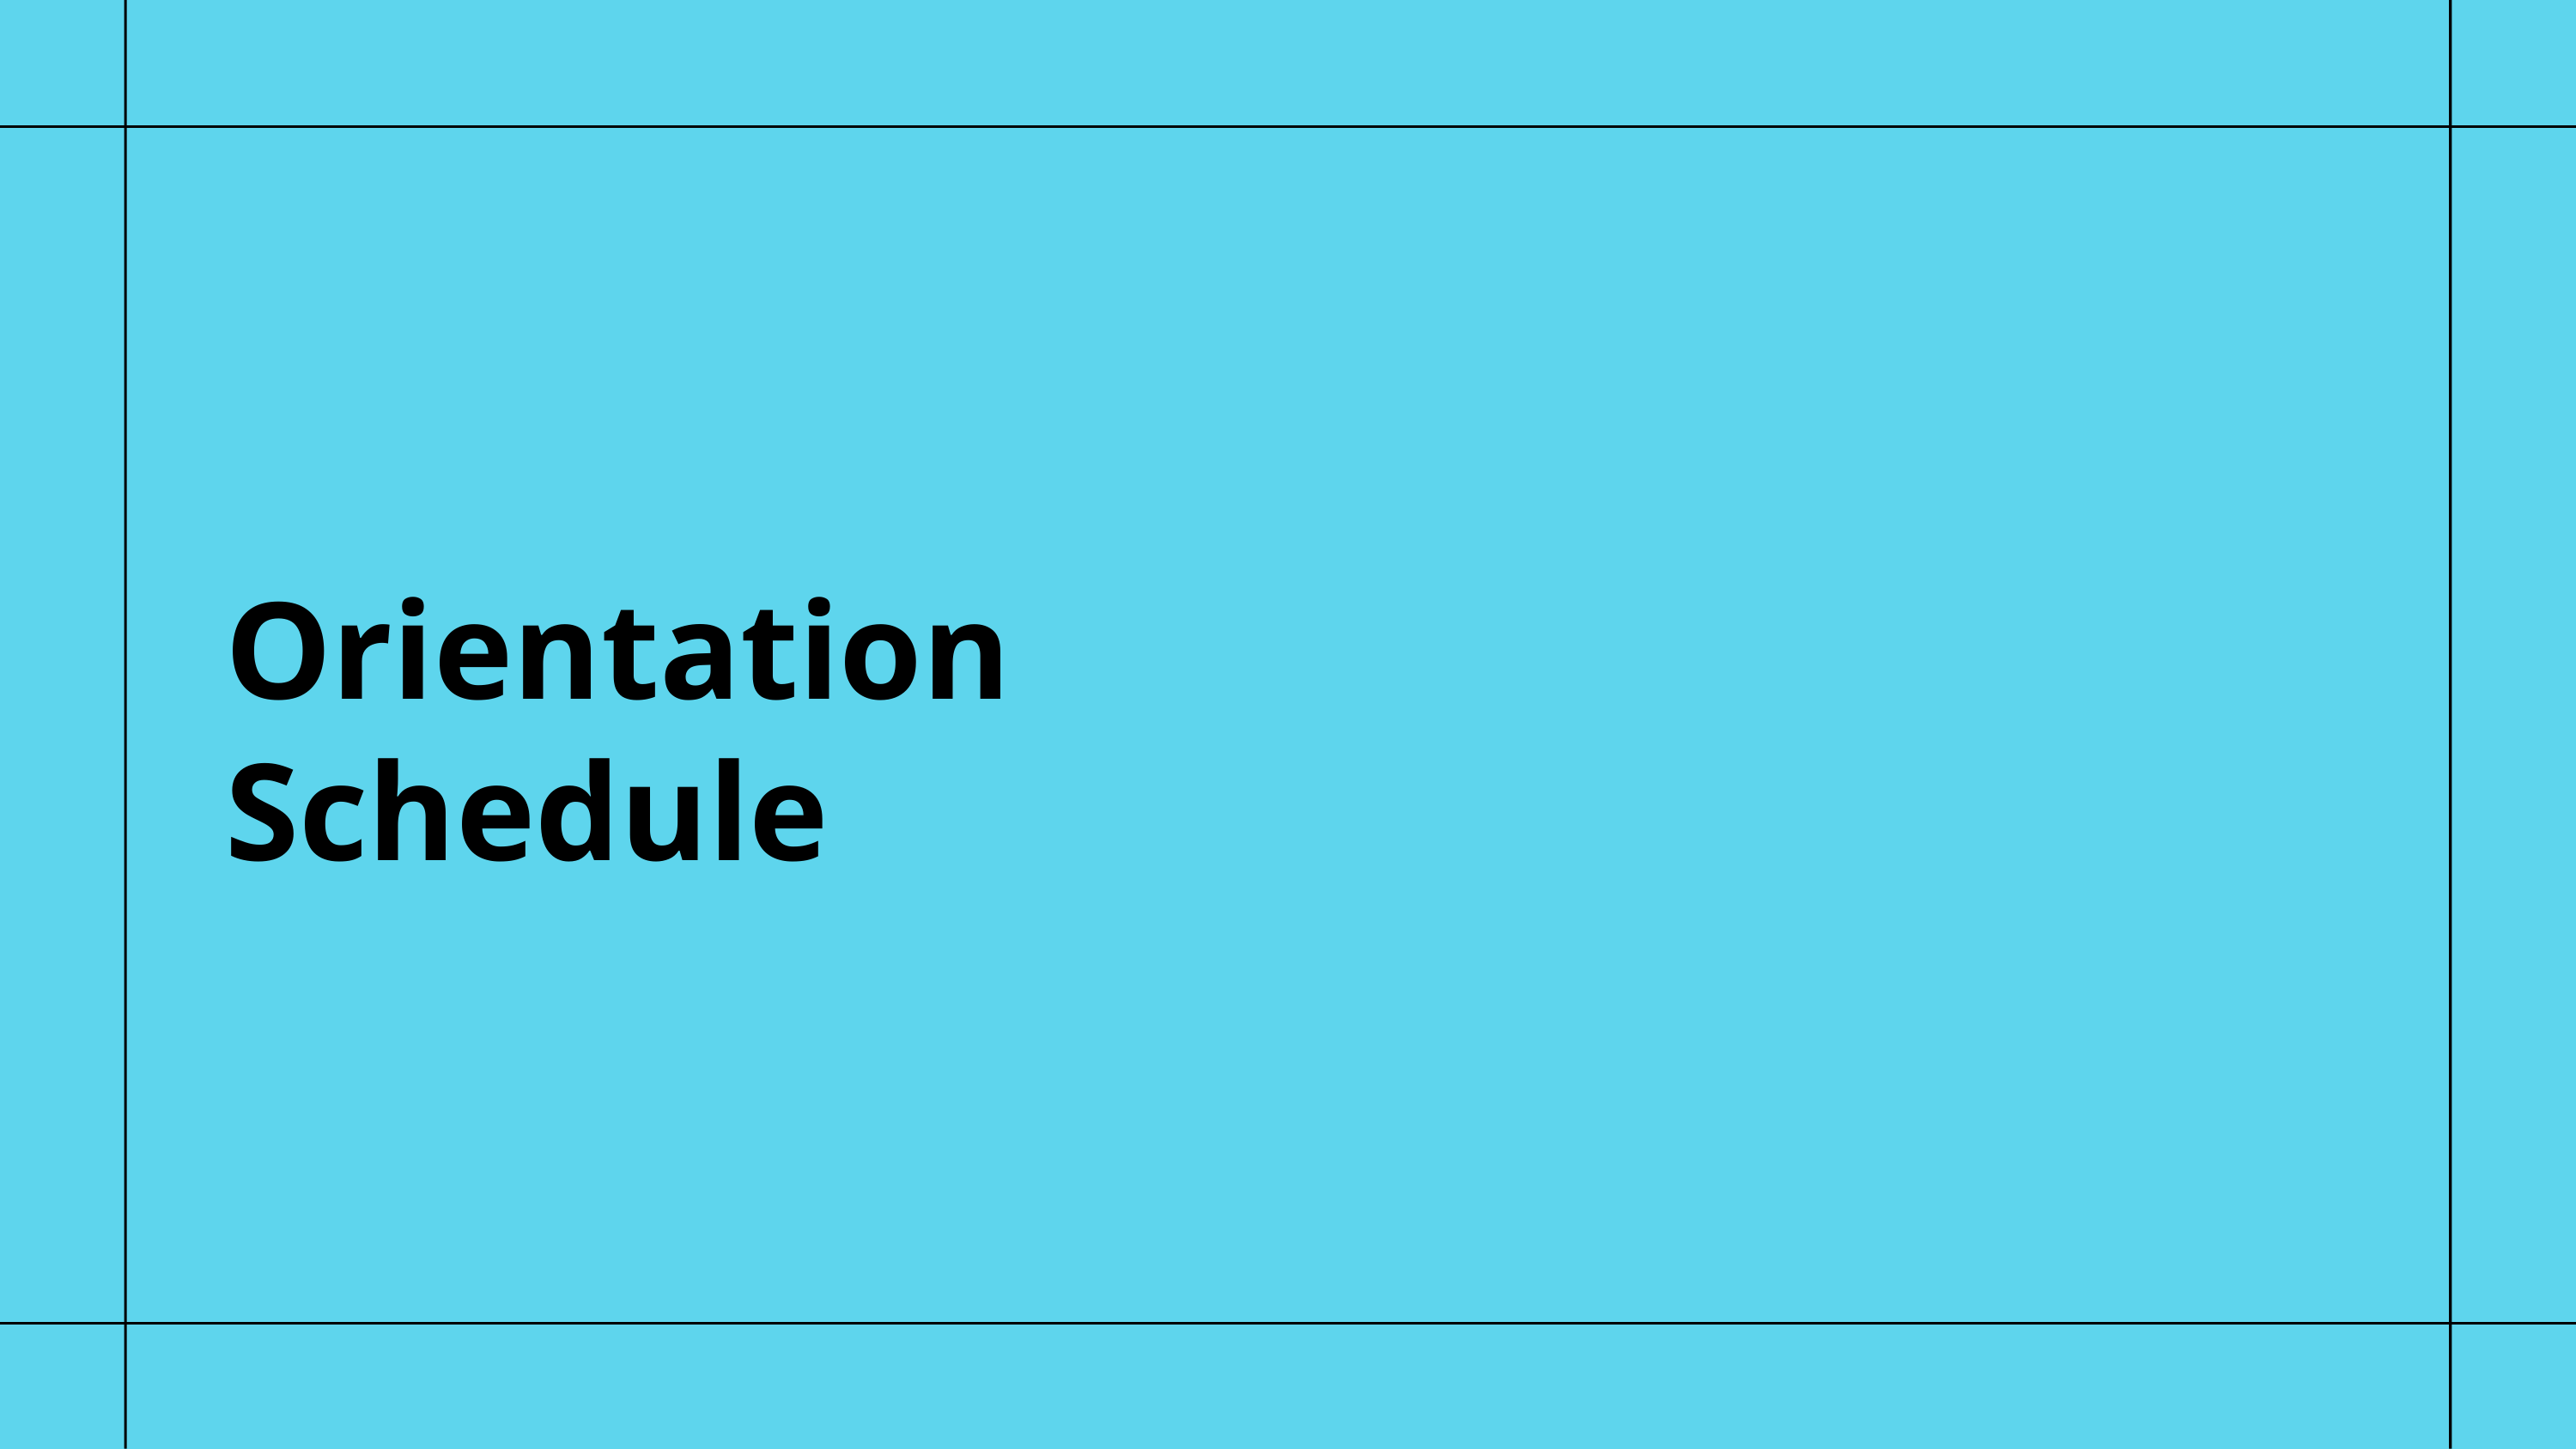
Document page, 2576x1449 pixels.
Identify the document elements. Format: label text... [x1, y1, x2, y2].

title Orientation Schedule [225, 565, 1074, 888]
